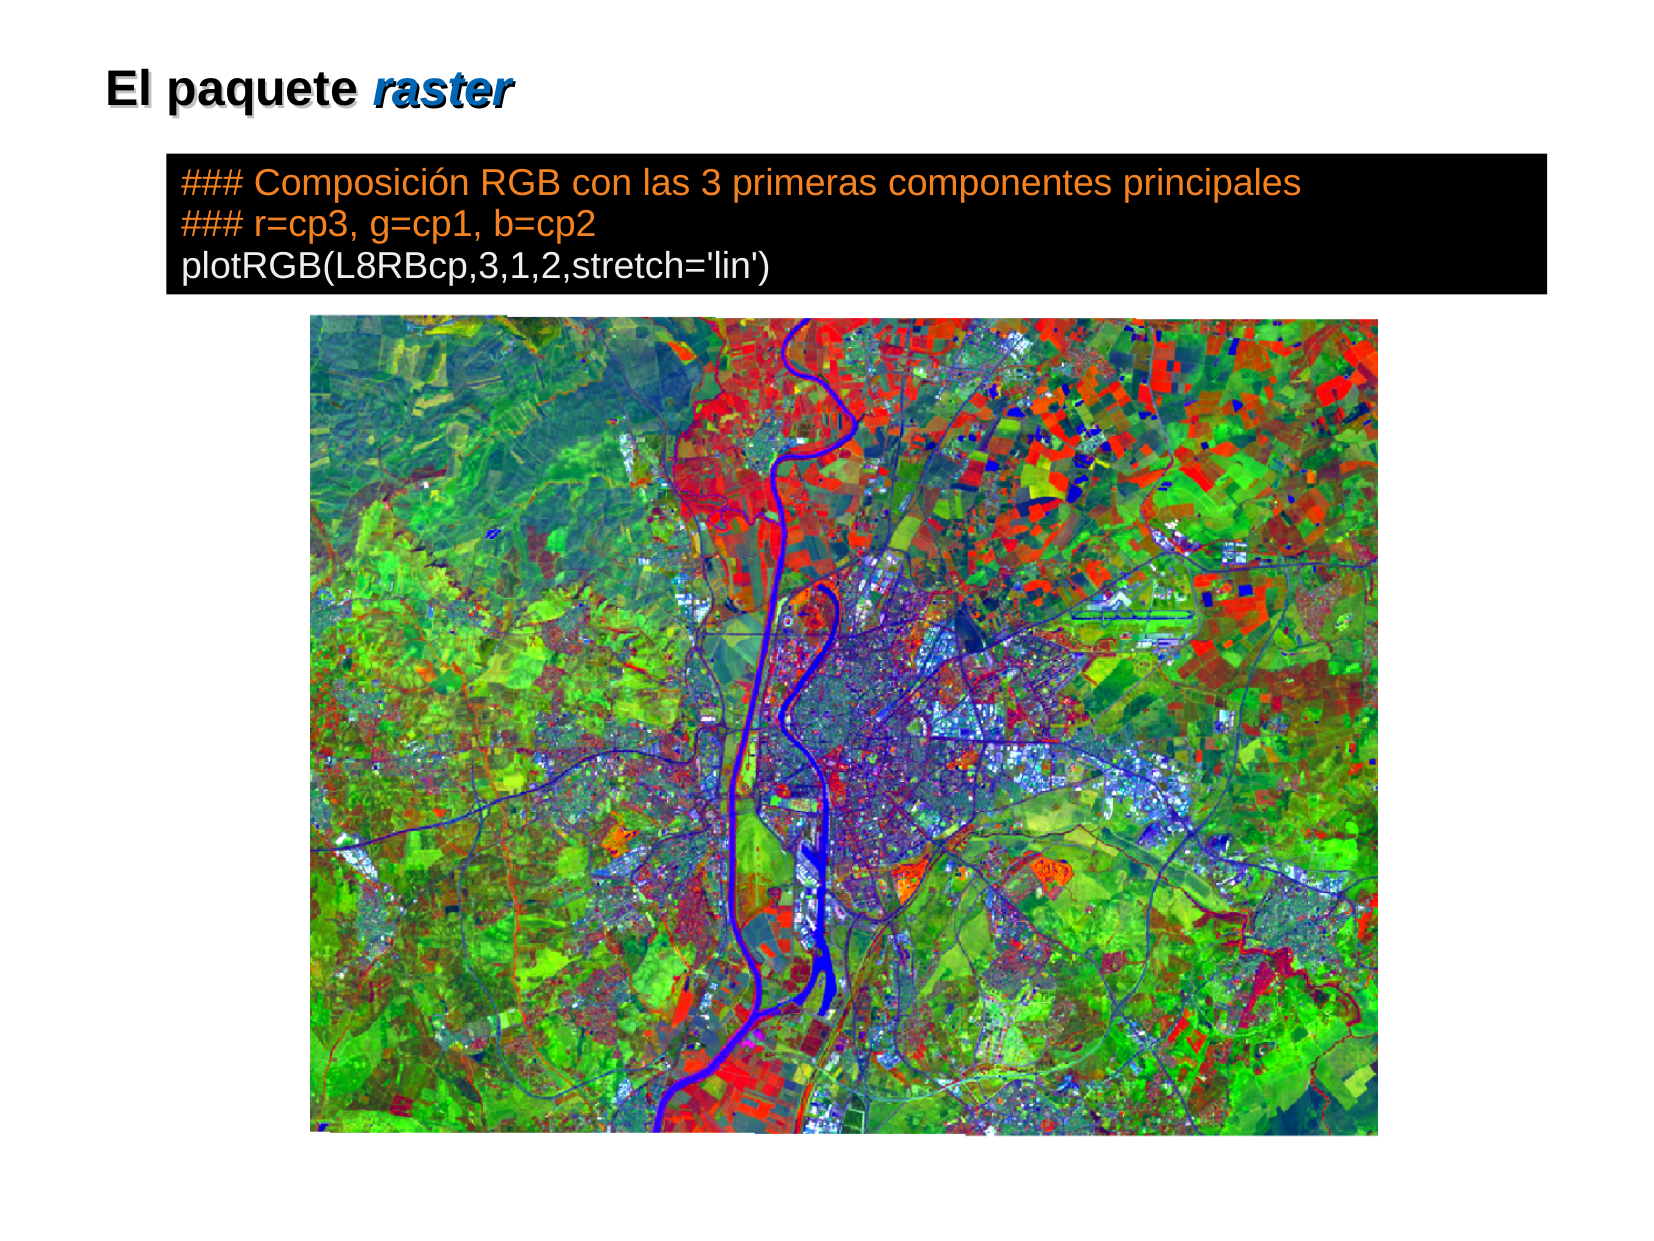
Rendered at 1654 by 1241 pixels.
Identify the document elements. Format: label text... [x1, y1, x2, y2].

text_box El paquete raster [90, 53, 685, 134]
picture [310, 312, 1378, 1140]
text_box ### Composición RGB con las 3 primeras componentes principales ### r=cp3, g=cp1, b=cp2 plotRGB(L8RBcp,3,1,2,stretch='lin') [166, 153, 1548, 295]
